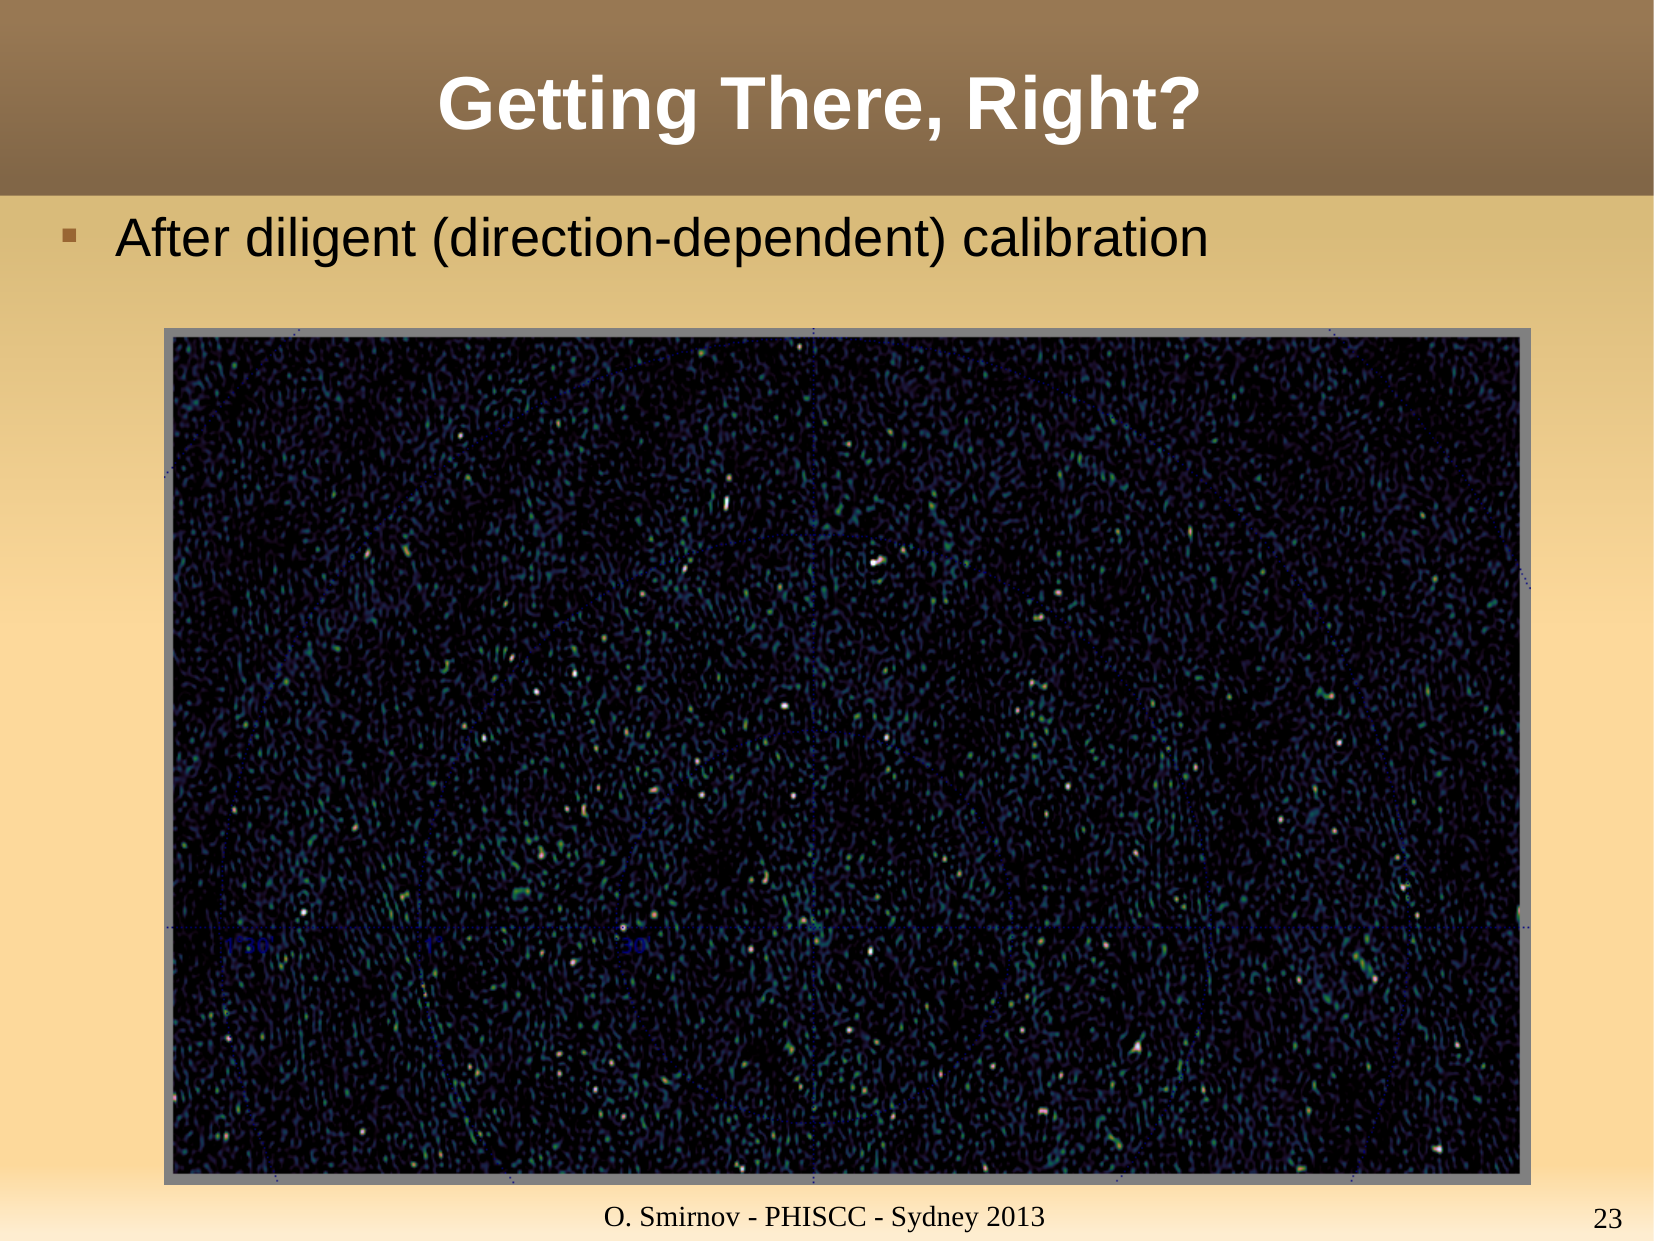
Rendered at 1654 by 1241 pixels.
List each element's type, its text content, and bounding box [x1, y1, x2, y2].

picture [0, 0, 1654, 1241]
list After diligent (direction-dependent) calibration [45, 207, 1621, 1026]
title Getting There, Right? [76, 0, 1565, 207]
